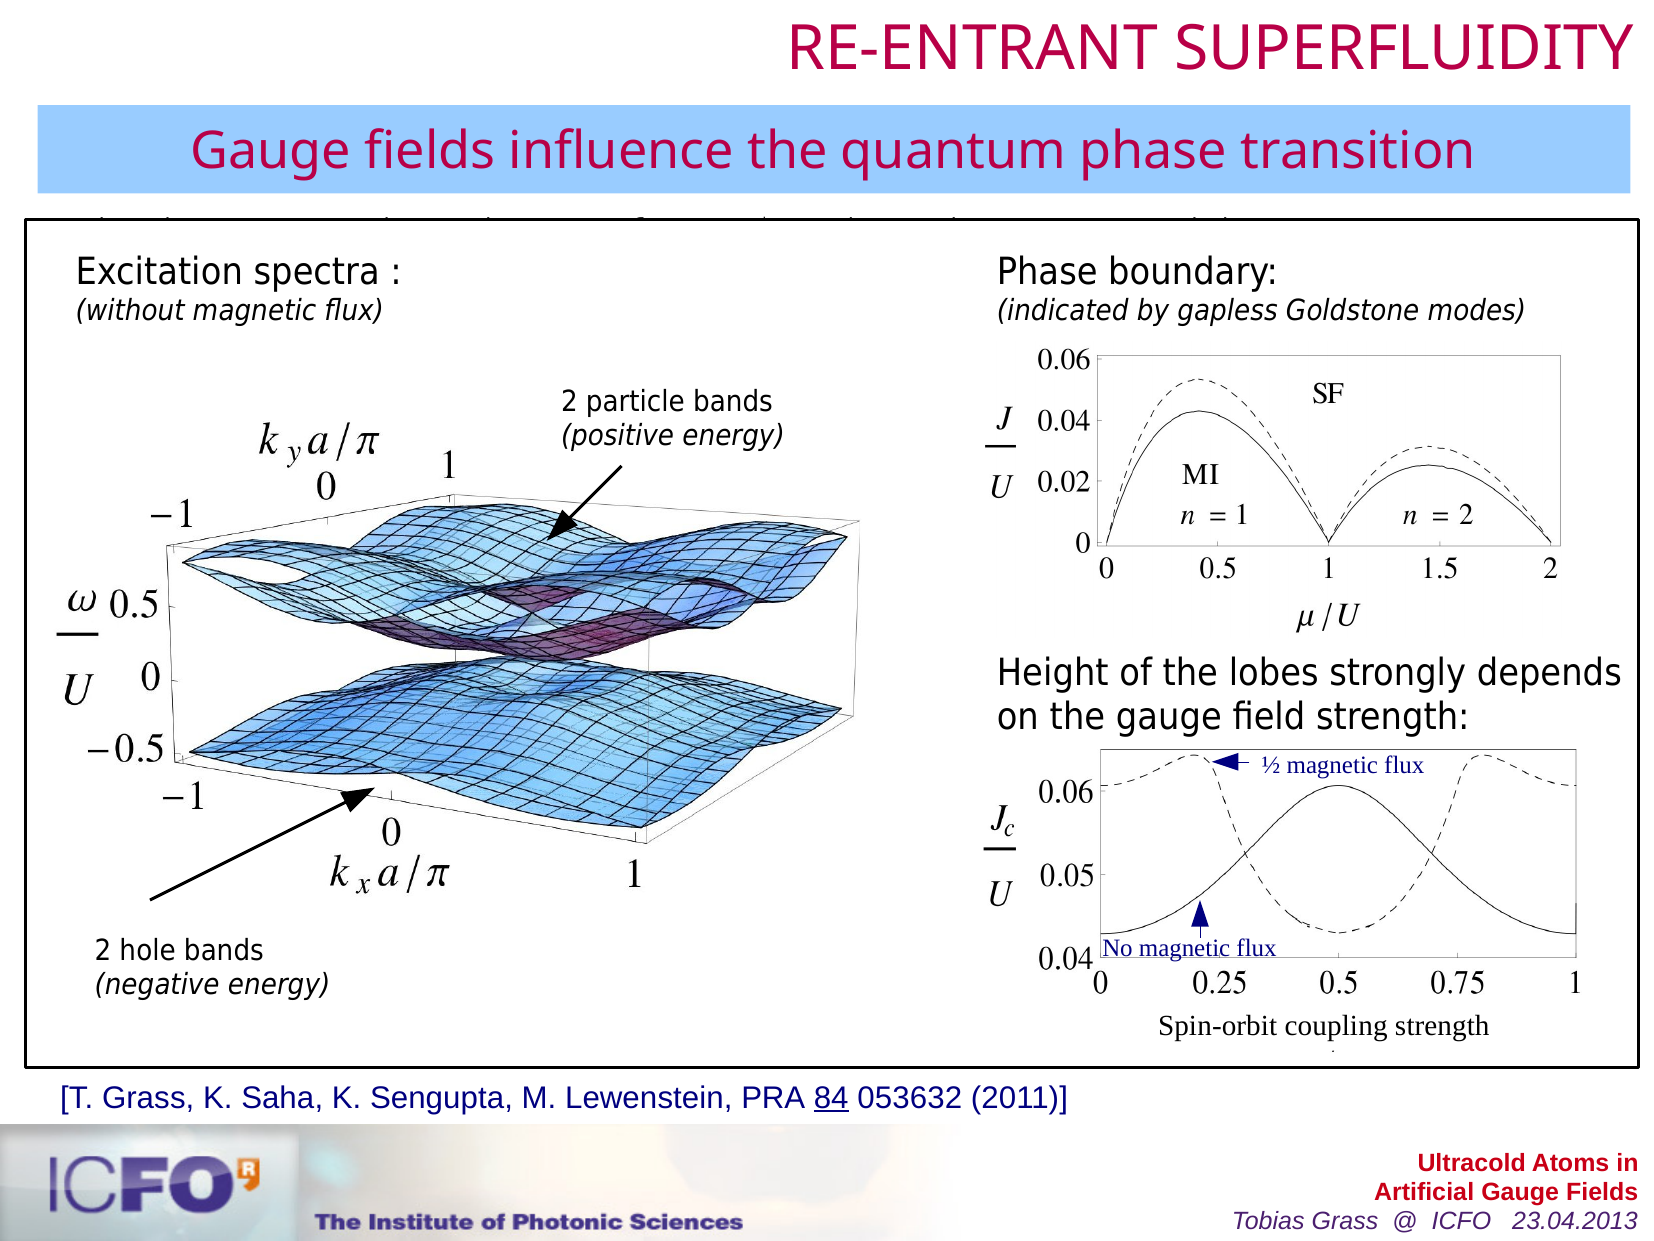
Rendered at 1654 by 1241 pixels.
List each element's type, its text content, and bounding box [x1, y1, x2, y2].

picture [977, 341, 1562, 638]
text_box 2 hole bands (negative energy) [78, 924, 416, 1011]
picture [51, 414, 863, 903]
text_box Spin-orbit coupling strength [1061, 1000, 1587, 1051]
text_box RE-ENTRANT SUPERFLUIDITY [0, 0, 1651, 99]
text_box Ginzburg-Landau theory for 2nd order phase transition [E. dos Santos et al., PRA 79, 013614 (2009)] Equations of motion yield excitation spectra, phase boundary ... [T. Grass, K. Saha, K. Sengupta, M. Lewenstein, PRA 84 053632 (2011)] [45, 203, 1654, 1126]
picture [975, 749, 1586, 1060]
text_box 2 particle bands (positive energy) [544, 375, 883, 462]
text_box Excitation spectra : (without magnetic flux) [60, 242, 417, 335]
text_box No magnetic flux [1087, 926, 1463, 970]
text_box Ultracold Atoms in Artificial Gauge Fields Tobias Grass @ ICFO 23.04.2013 [712, 1138, 1654, 1241]
text_box ½ magnetic flux [1246, 743, 1622, 787]
text_box Gauge fields influence the quantum phase transition [37, 105, 1631, 194]
text_box Height of the lobes strongly depends on the gauge field strength: [982, 643, 1638, 780]
text_box [25, 219, 1639, 1068]
text_box Phase boundary: (indicated by gapless Goldstone modes) [982, 242, 1543, 335]
picture [0, 1124, 976, 1241]
